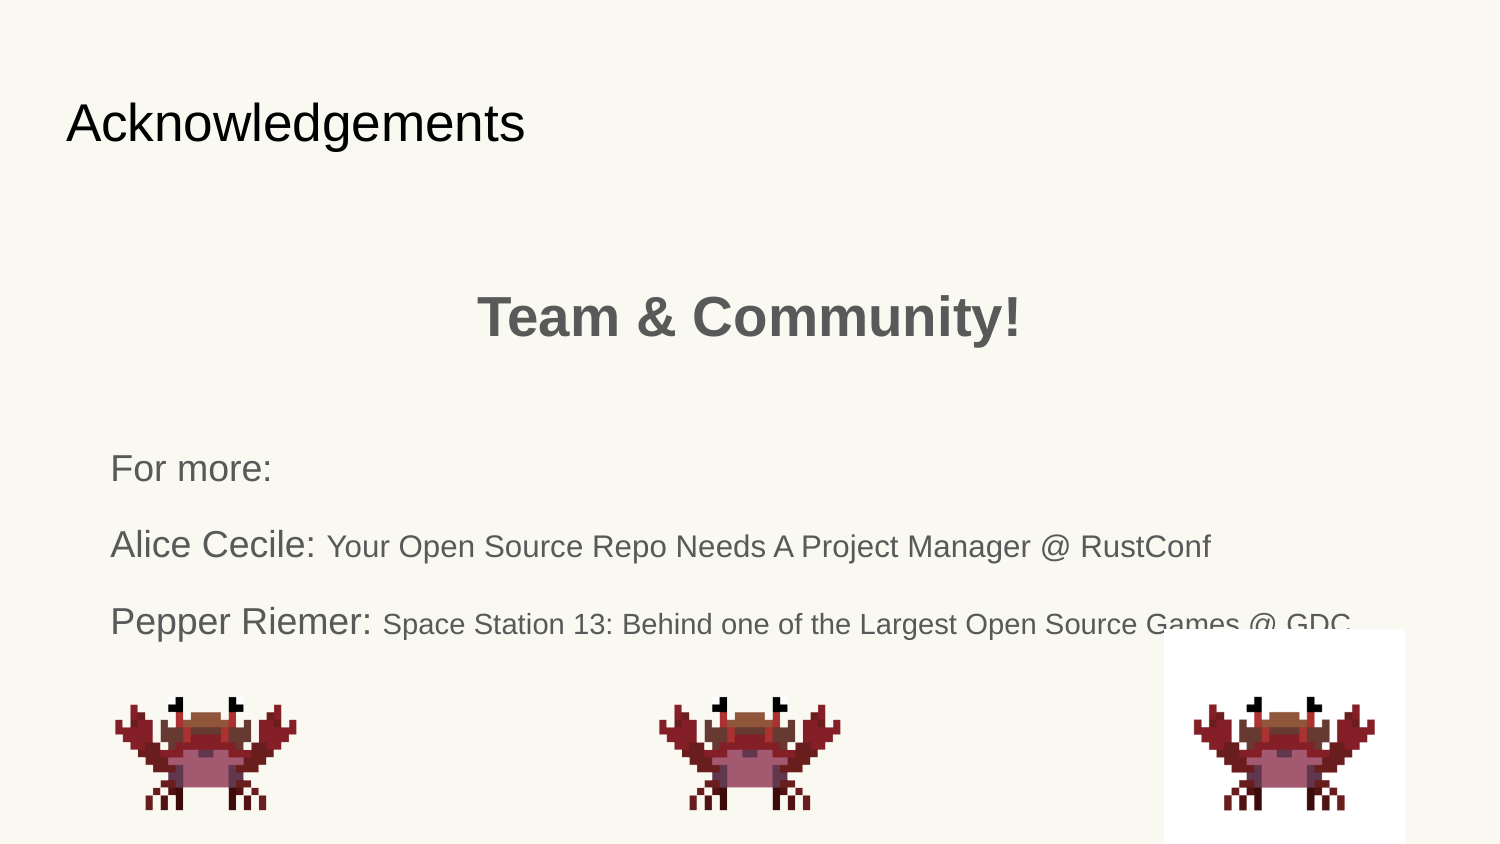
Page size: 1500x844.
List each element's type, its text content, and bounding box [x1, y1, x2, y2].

picture [629, 629, 871, 844]
picture [1164, 629, 1405, 844]
list Team & Community! [51, 189, 1449, 536]
title Acknowledgements [51, 72, 1449, 167]
picture [85, 629, 327, 844]
text_box For more: Alice Cecile: Your Open Source Repo Needs A Project Manager @ RustConf Pepper Riemer: Space Station 13: Behind one of the Largest Open Source Games @ GDC [95, 421, 1405, 799]
